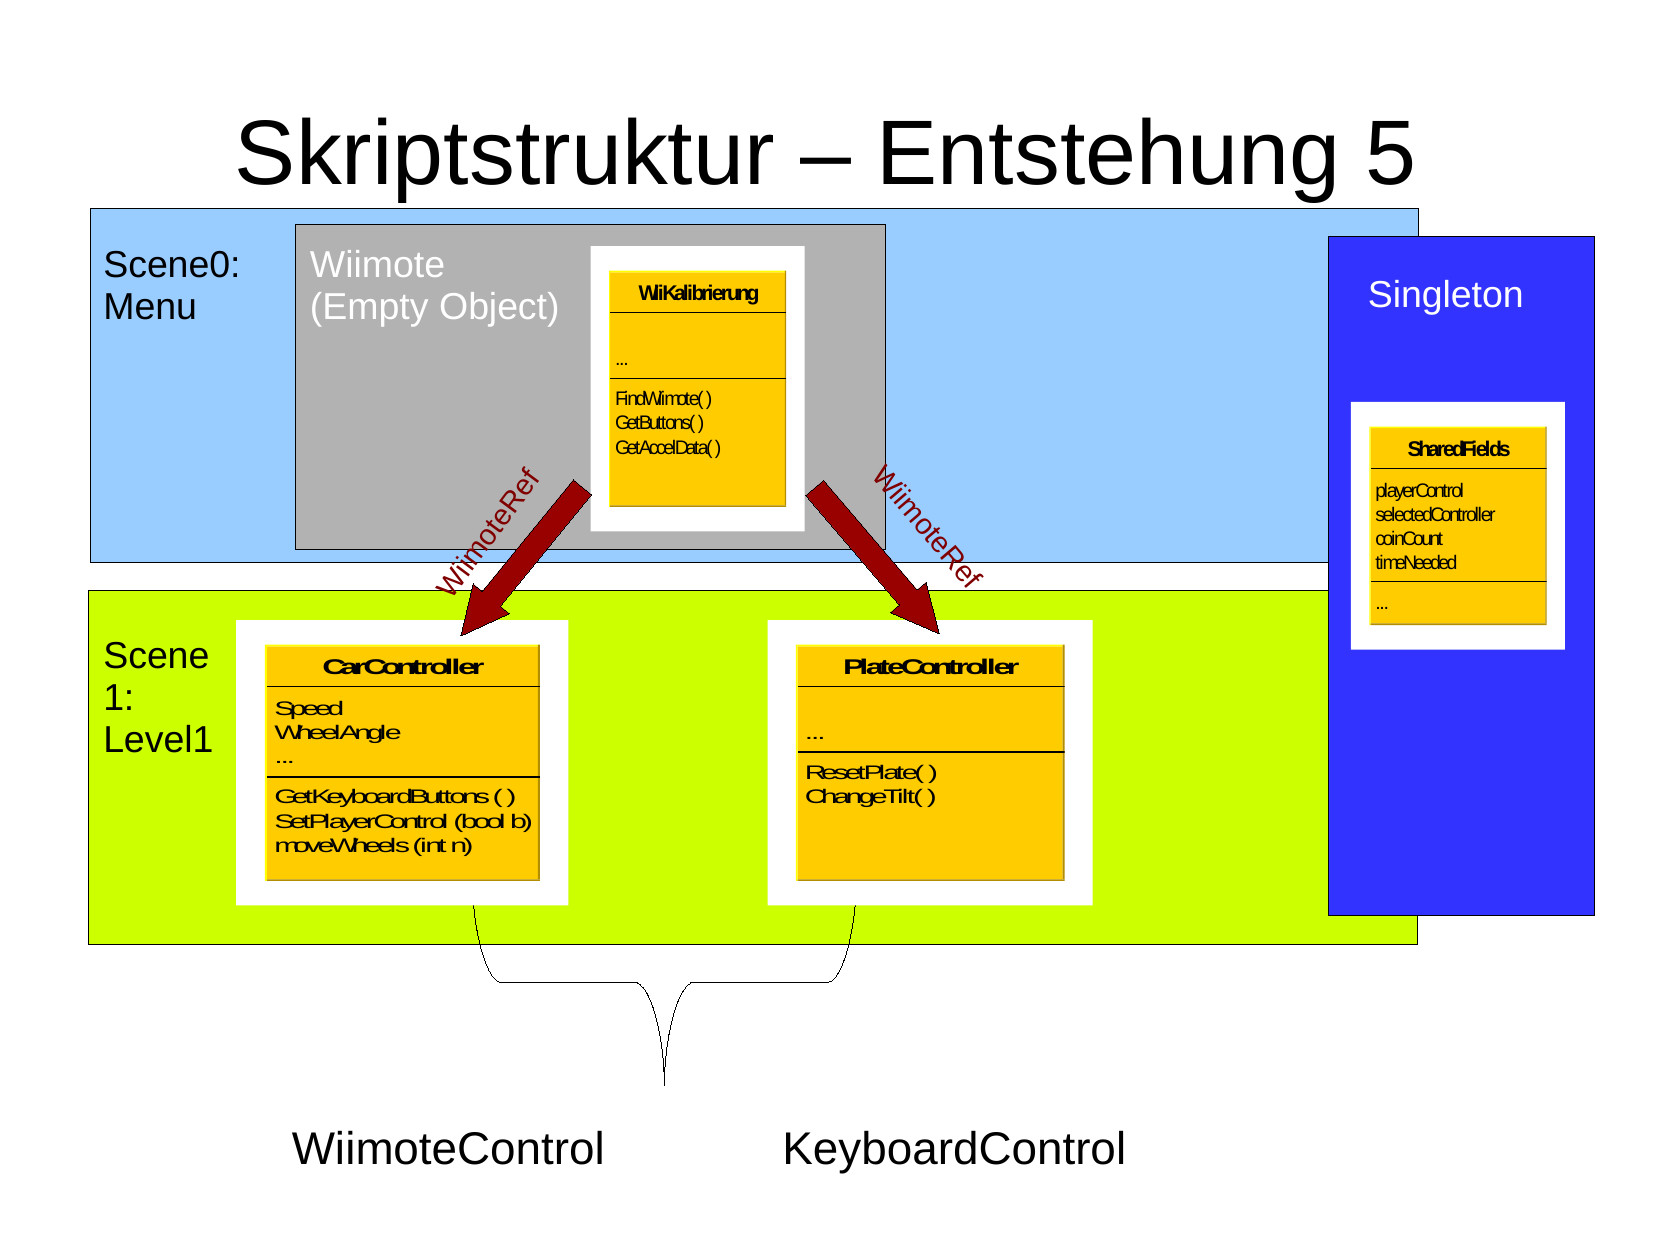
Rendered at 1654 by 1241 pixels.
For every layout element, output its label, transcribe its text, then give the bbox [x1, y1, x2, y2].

title Skriptstruktur – Entstehung 5 [82, 49, 1571, 257]
text_box [88, 590, 451, 626]
picture [236, 620, 569, 906]
picture [590, 246, 805, 532]
text_box WiimoteRef [850, 442, 1004, 612]
text_box Scene1: Level1 [88, 626, 237, 768]
picture [1350, 401, 1565, 650]
text_box Wiimote (Empty Object) [295, 236, 575, 336]
text_box Scene0: Menu [88, 236, 271, 355]
text_box Singleton [1353, 265, 1565, 384]
text_box KeyboardControl [767, 1115, 1142, 1182]
text_box WiimoteControl [277, 1115, 621, 1182]
text_box [88, 208, 1595, 945]
picture [767, 620, 1093, 906]
text_box WiimoteRef [414, 446, 562, 621]
